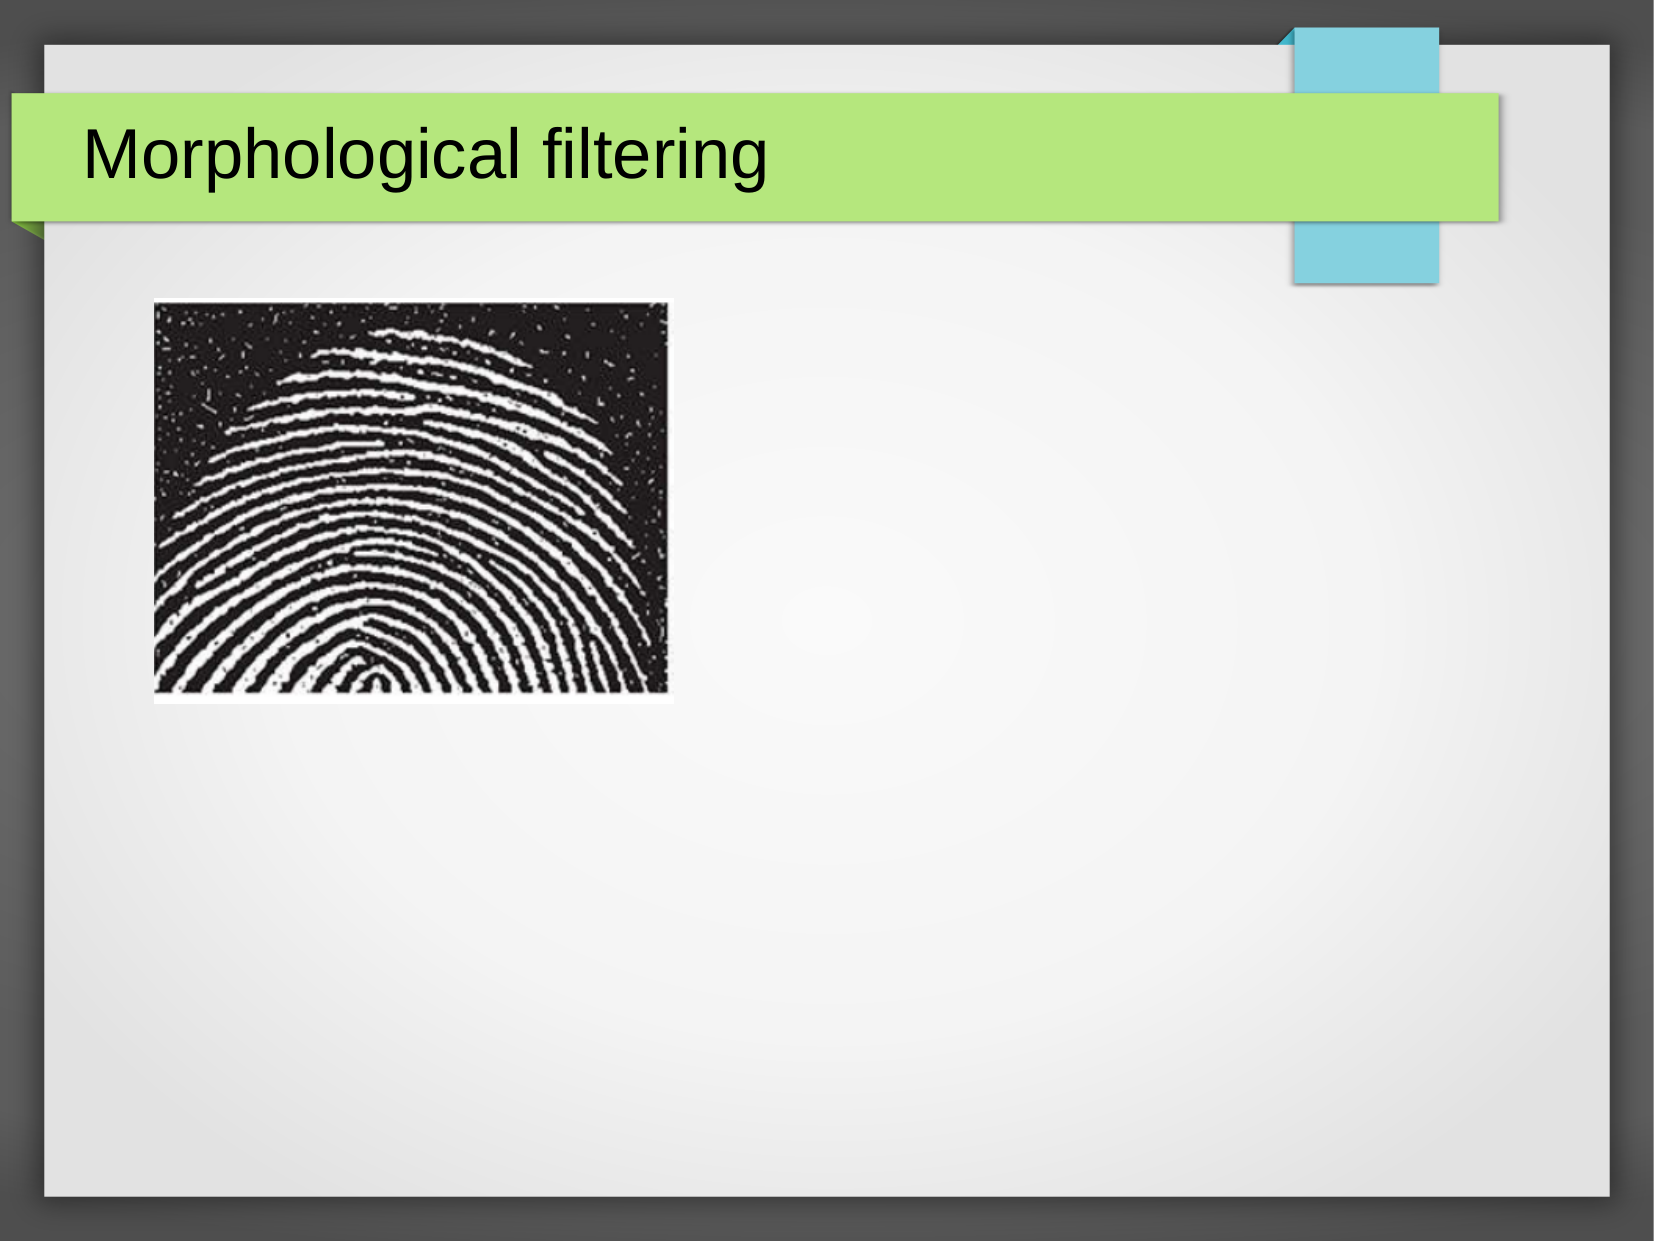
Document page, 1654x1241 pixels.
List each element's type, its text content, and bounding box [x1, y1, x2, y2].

picture [0, 0, 1654, 1241]
title Morphological filtering [82, 94, 1264, 213]
